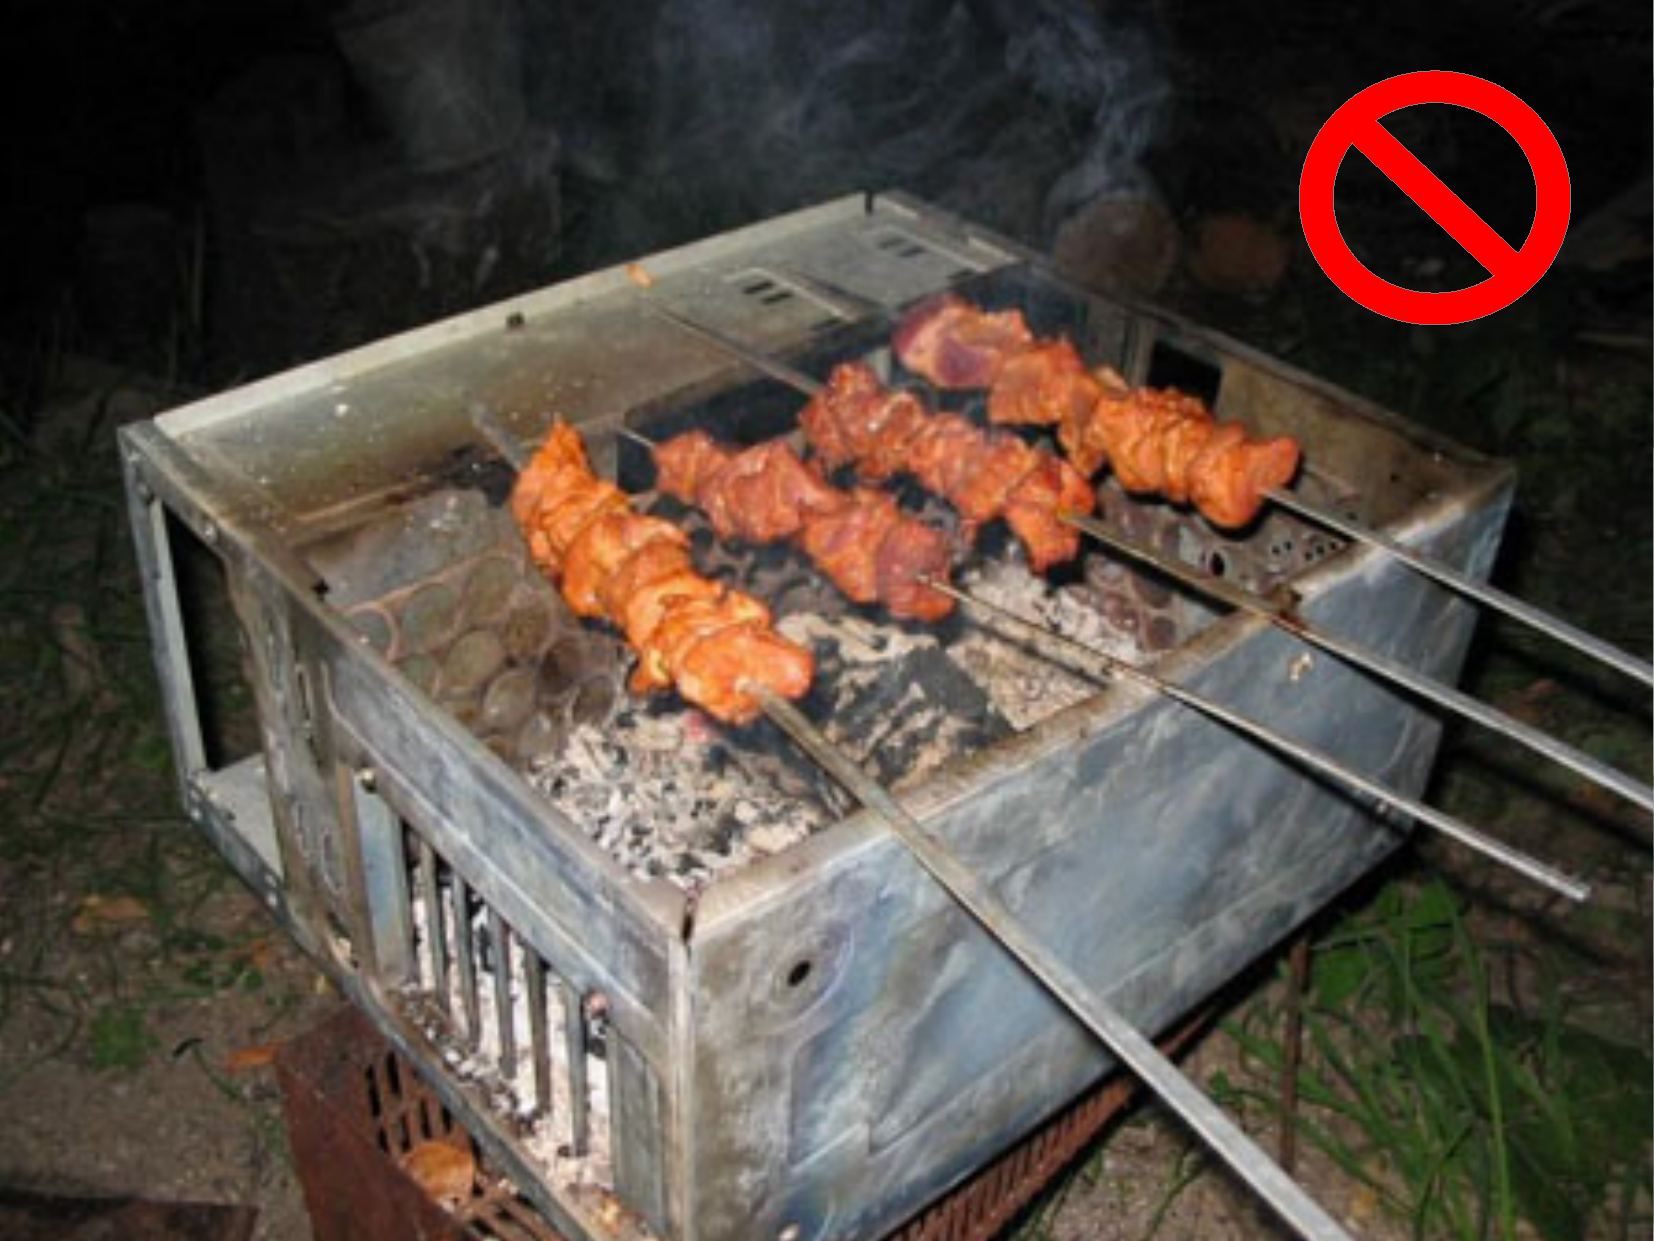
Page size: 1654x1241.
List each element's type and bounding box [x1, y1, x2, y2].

picture [0, 0, 1654, 1241]
text_box [1299, 70, 1571, 325]
